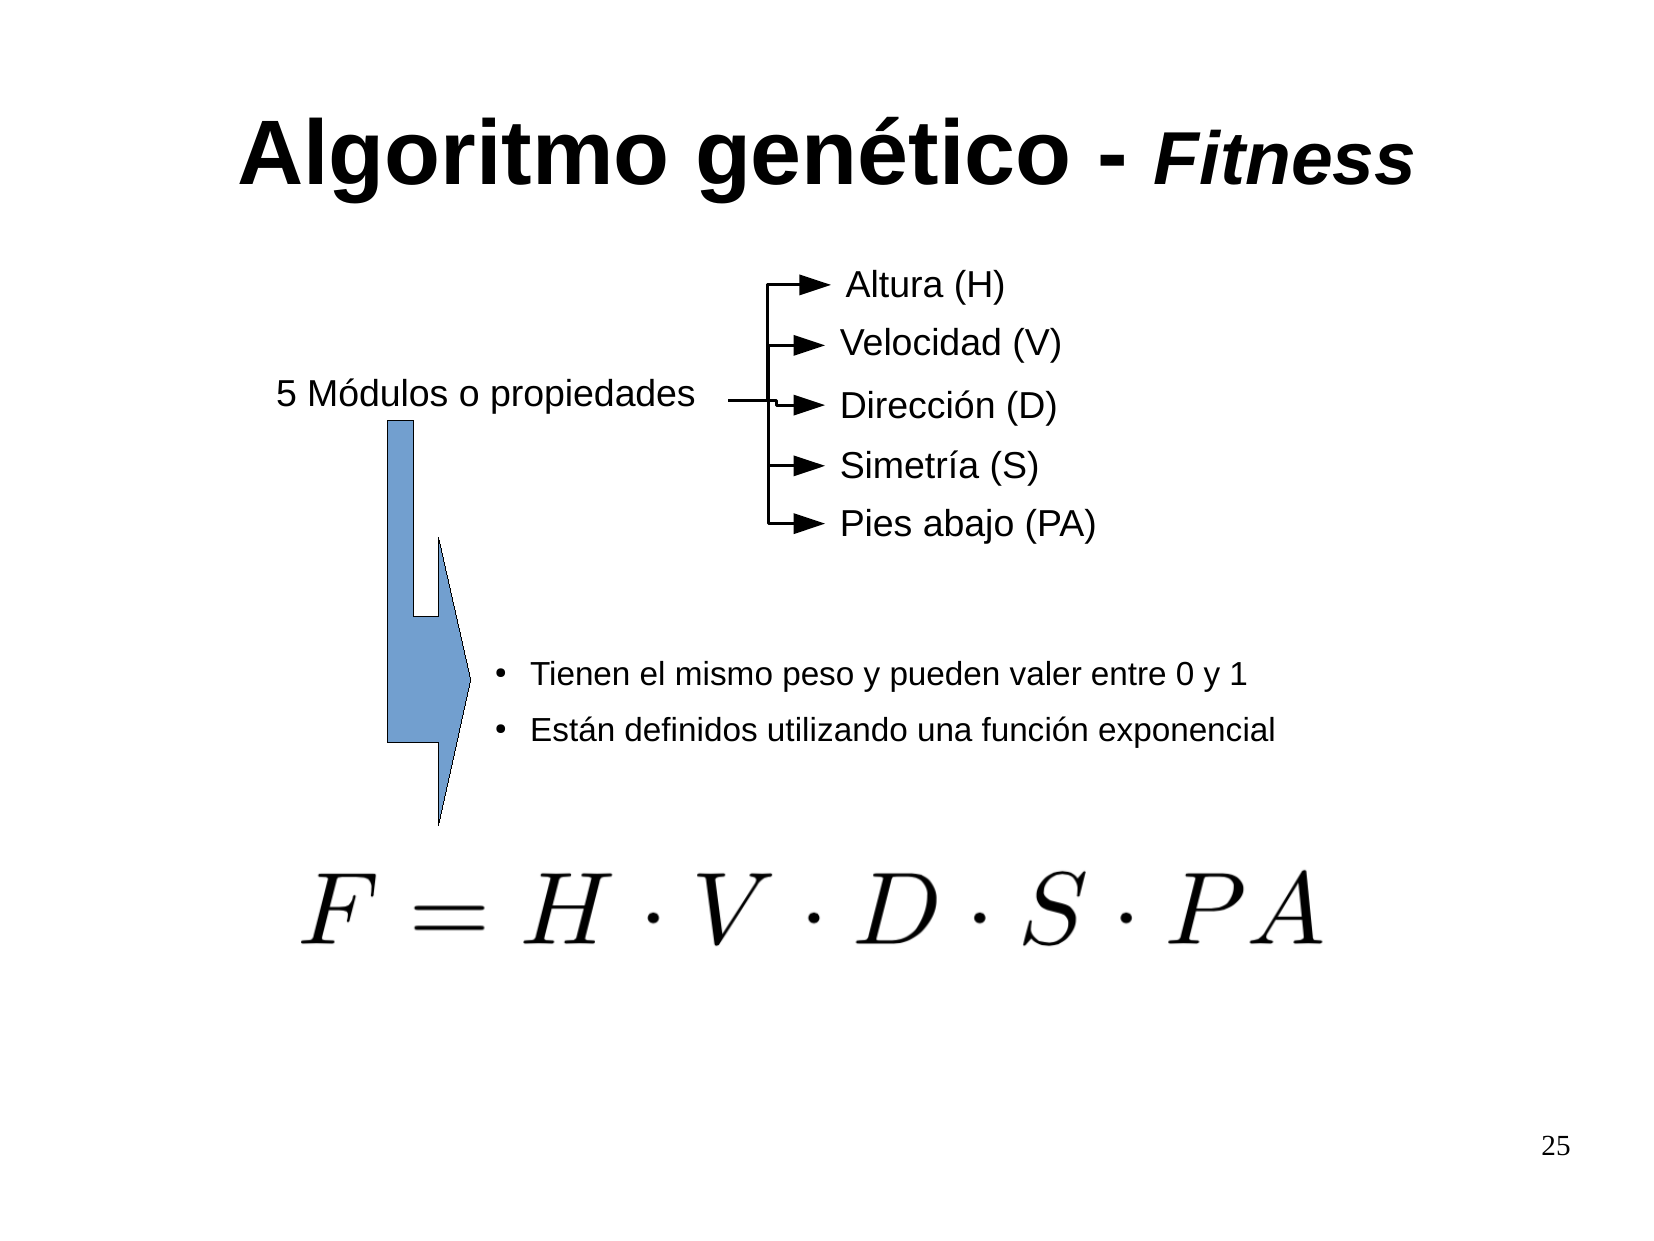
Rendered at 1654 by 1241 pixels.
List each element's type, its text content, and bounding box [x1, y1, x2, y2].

text_box Velocidad (V) [825, 313, 1096, 376]
text_box Dirección (D) [825, 376, 1126, 434]
title Algoritmo genético - Fitness [82, 49, 1571, 257]
text_box Altura (H) [830, 256, 1071, 313]
text_box [387, 420, 471, 826]
picture [285, 855, 1350, 975]
text_box Pies abajo (PA) [825, 495, 1156, 553]
text_box 5 Módulos o propiedades [261, 364, 729, 436]
text_box Tienen el mismo peso y pueden valer entre 0 y 1 Están definidos utilizando una función exponencial [480, 630, 1441, 766]
text_box Simetría (S) [825, 437, 1111, 495]
